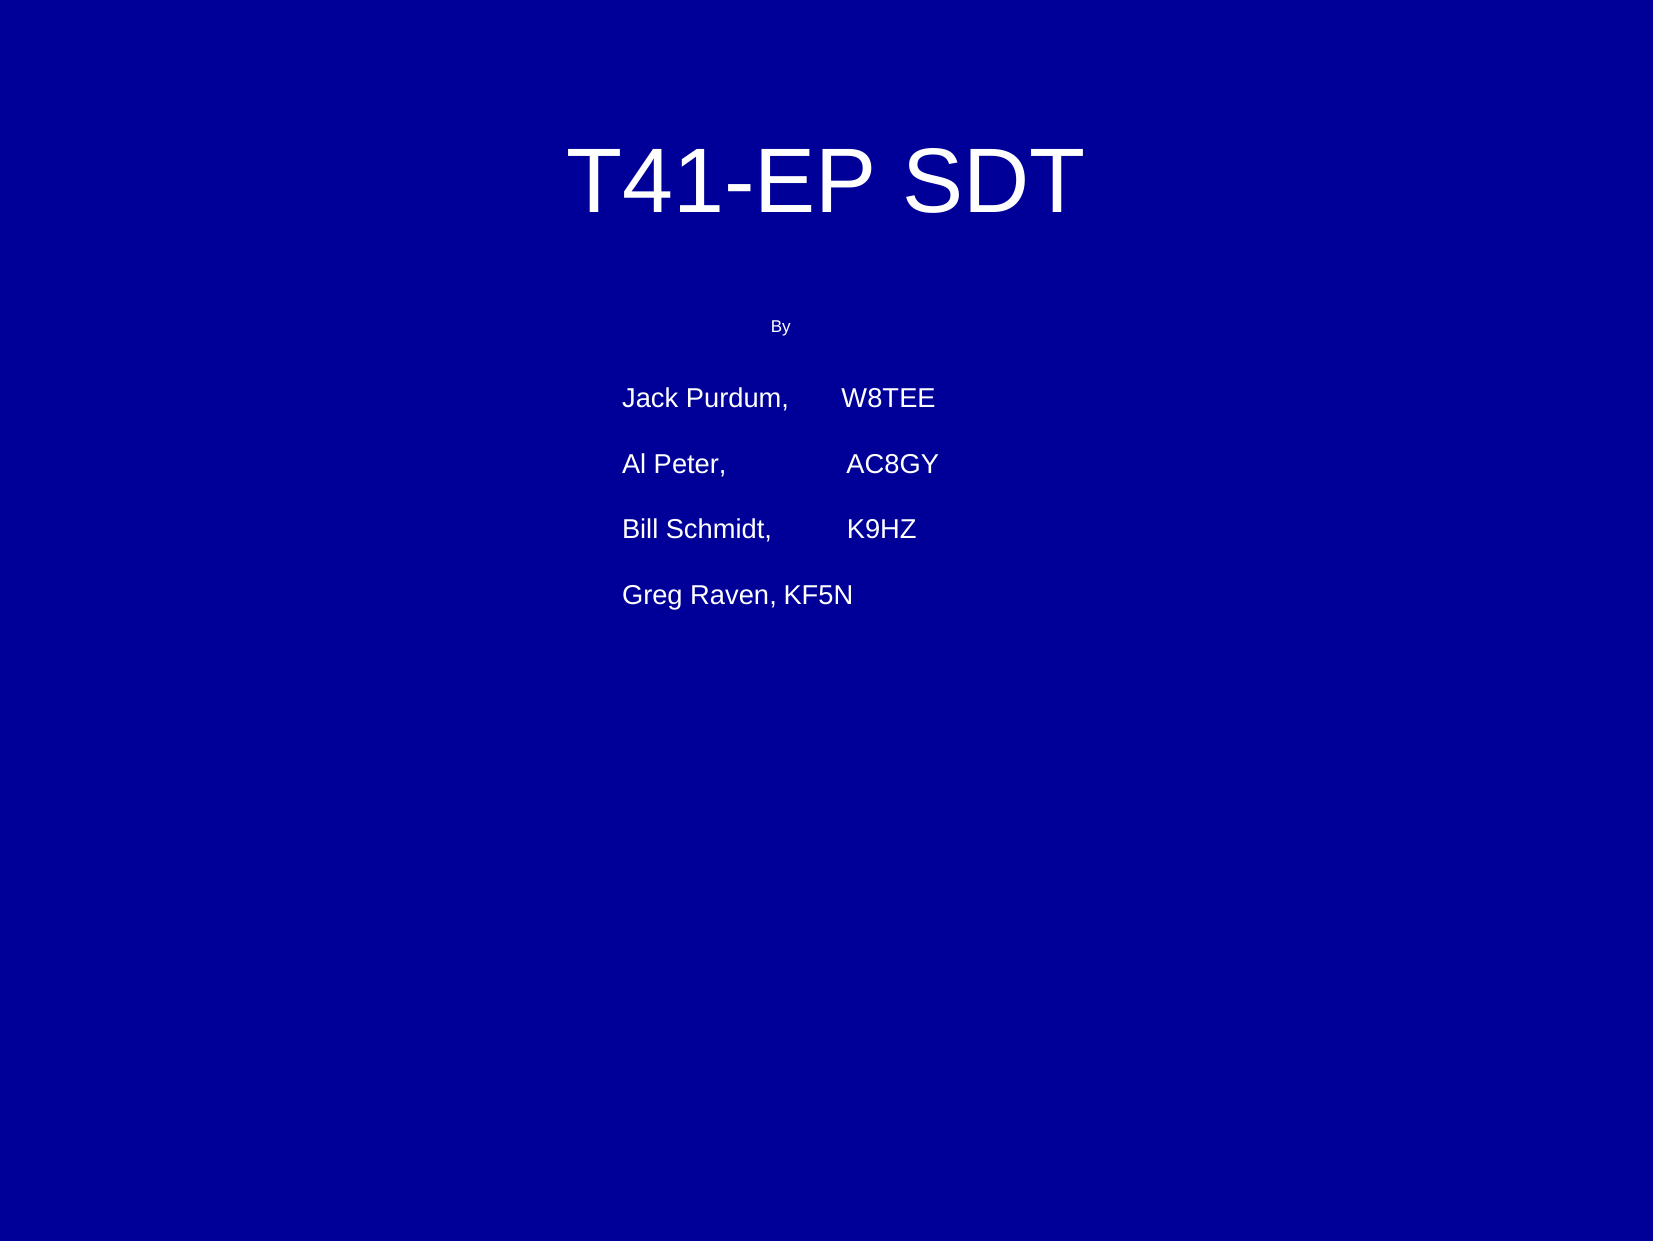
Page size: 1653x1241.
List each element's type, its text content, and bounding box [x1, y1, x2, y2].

title T41-EP SDT [82, 3, 1571, 226]
list By Jack Purdum, W8TEE Al Peter, AC8GY Bill Schmidt, K9HZ Greg Raven, KF5N [0, 304, 1614, 620]
